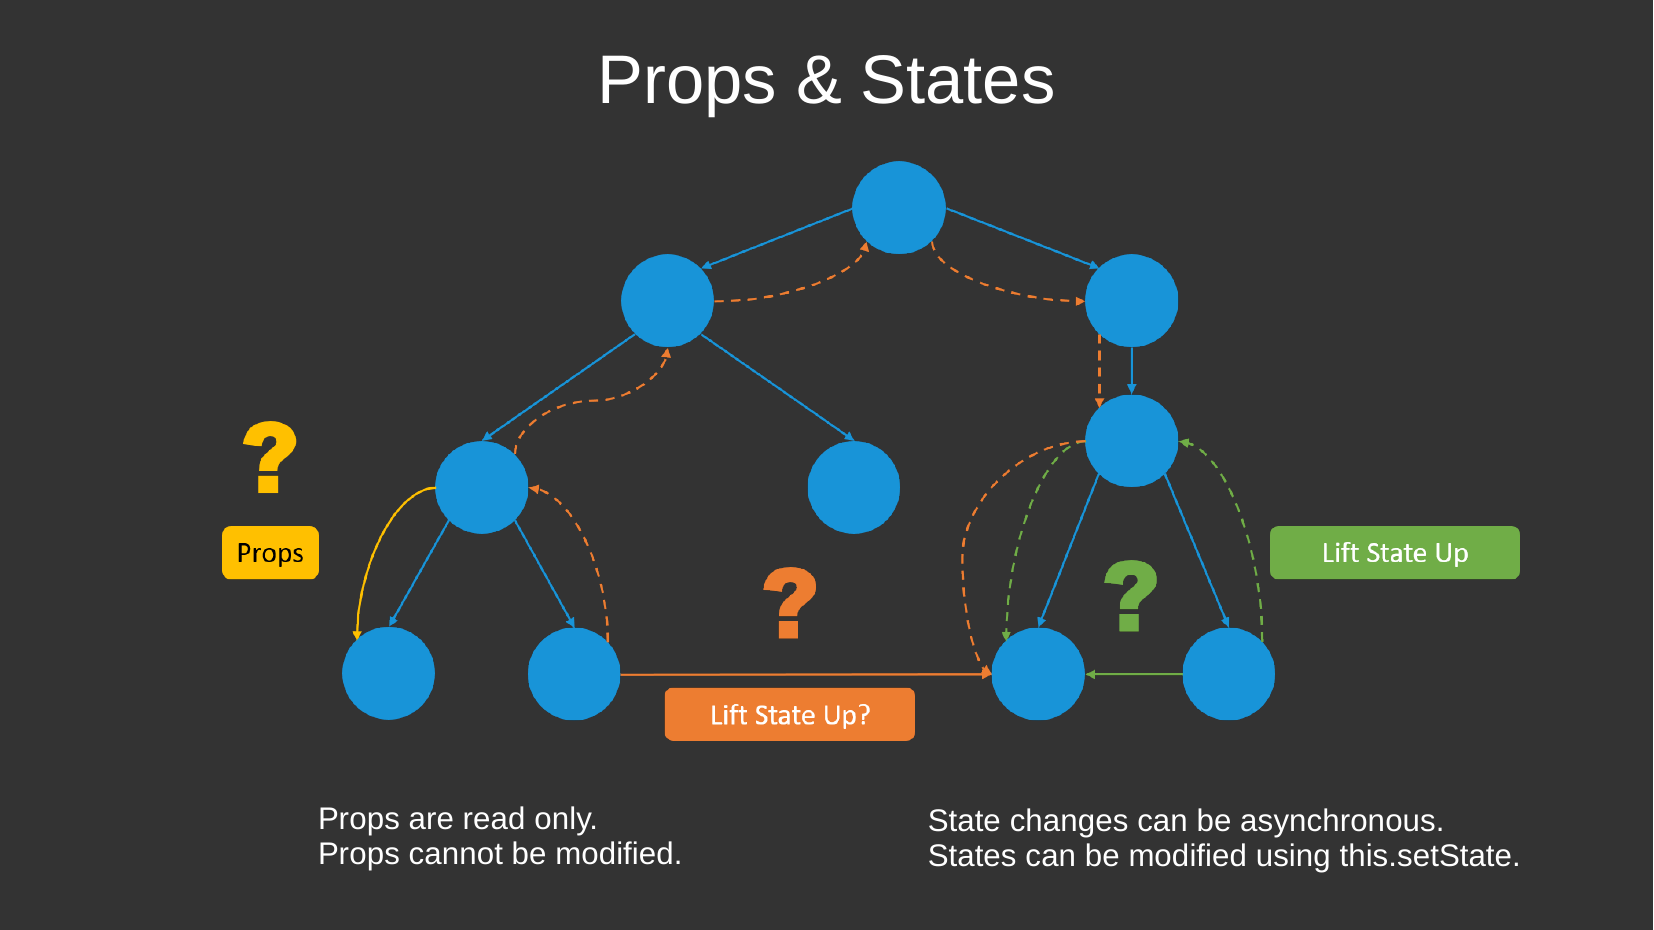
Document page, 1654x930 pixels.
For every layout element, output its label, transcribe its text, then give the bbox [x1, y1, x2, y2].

picture [180, 161, 1520, 750]
text_box State changes can be asynchronous. States can be modified using this.setState. [913, 796, 1538, 881]
text_box Props are read only. Props cannot be modified. [303, 759, 928, 913]
title Props & States [82, 1, 1571, 157]
